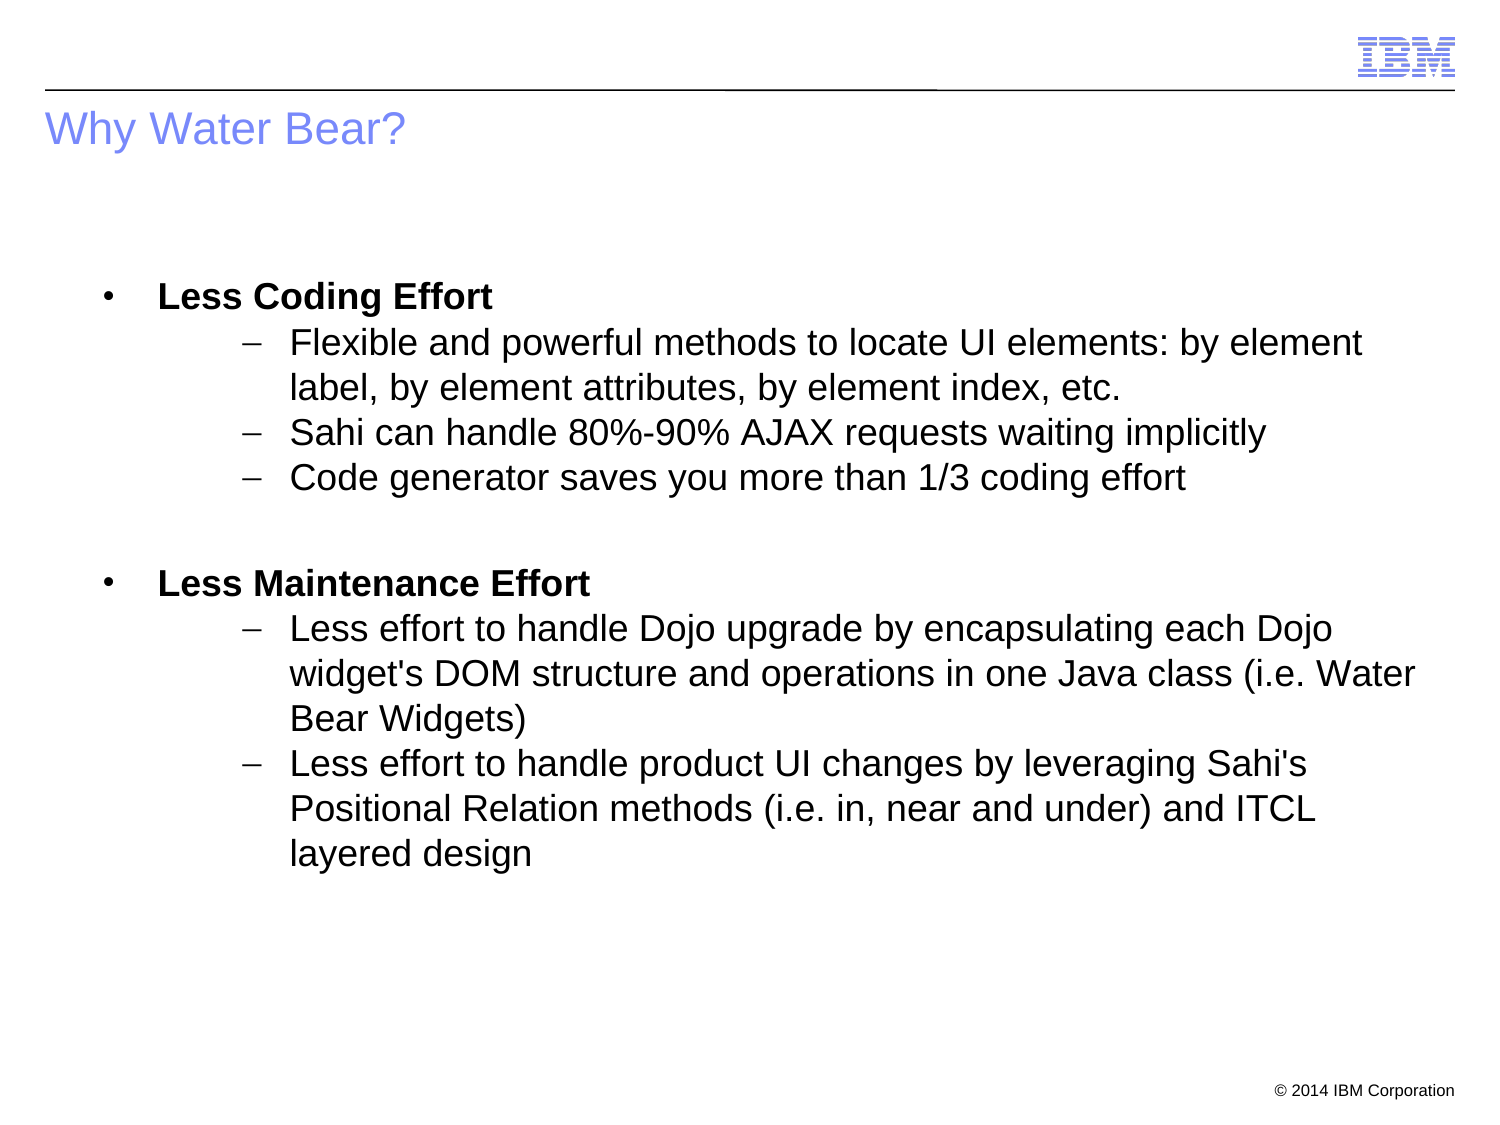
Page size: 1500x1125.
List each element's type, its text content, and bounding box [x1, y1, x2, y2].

title Why Water Bear? [29, 97, 1454, 202]
list Less Coding Effort Flexible and powerful methods to locate UI elements: by element label, by element attributes, by element index, etc. Sahi can handle 80%-90% AJAX requests waiting implicitly Code generator saves you more than 1/3 coding effort Less Maintenance Effort Less effort to handle Dojo upgrade by encapsulating each Dojo widget's DOM structure and operations in one Java class (i.e. Water Bear Widgets) Less effort to handle product UI changes by leveraging Sahi's Positional Relation methods (i.e. in, near and under) and ITCL layered design [31, 270, 1456, 1004]
picture [1358, 37, 1455, 77]
